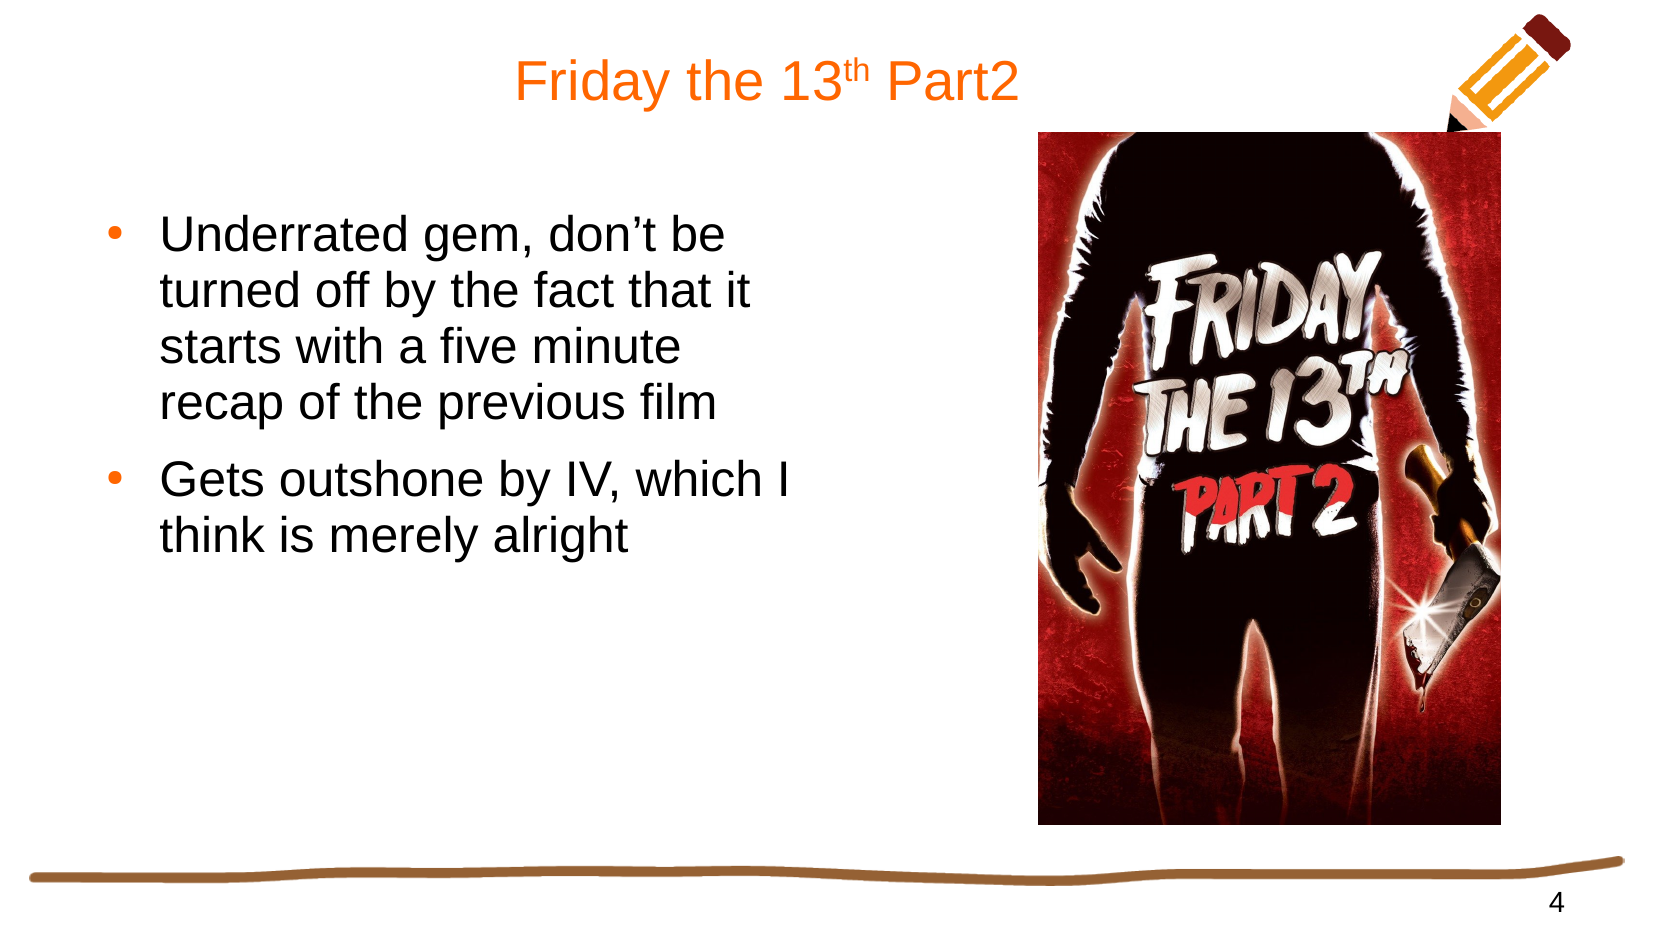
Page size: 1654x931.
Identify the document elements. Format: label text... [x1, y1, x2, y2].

picture [29, 856, 1625, 886]
list Underrated gem, don’t be turned off by the fact that it starts with a five minute recap of the previous film Gets outshone by IV, which I think is merely alright [88, 206, 809, 857]
picture [1038, 14, 1571, 826]
title Friday the 13th Part2 [88, 29, 1447, 133]
